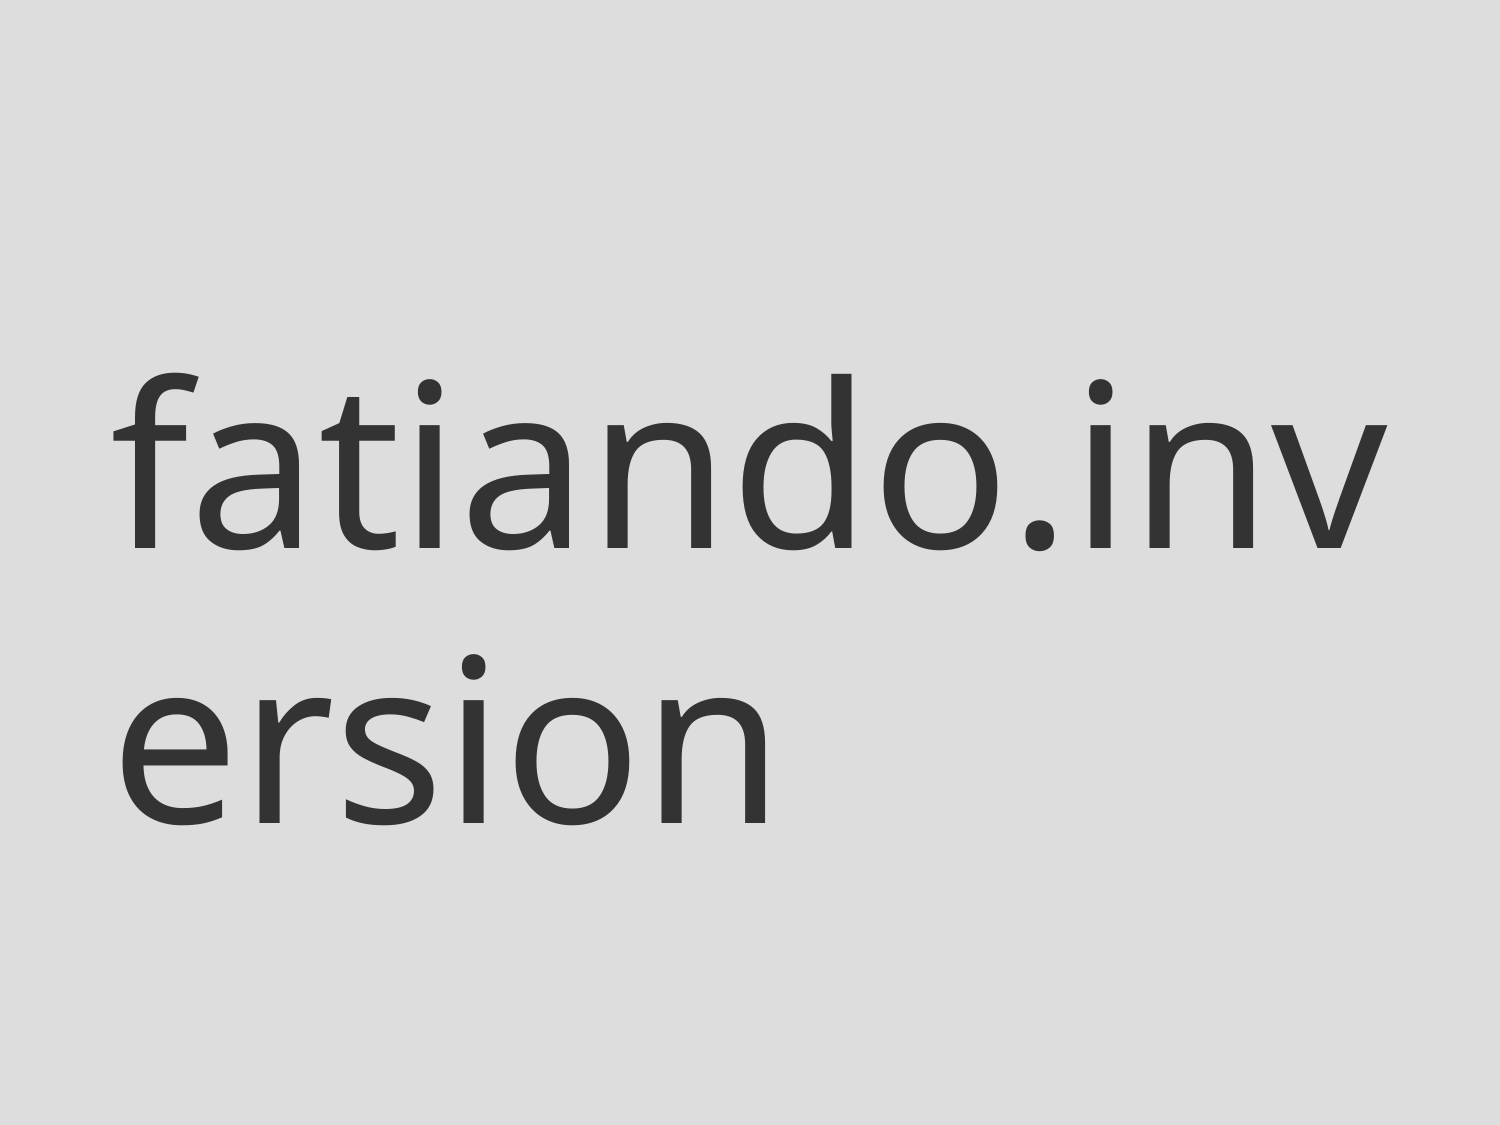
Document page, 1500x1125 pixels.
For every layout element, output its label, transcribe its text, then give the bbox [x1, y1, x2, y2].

title fatiando.inversion [75, 305, 1425, 820]
